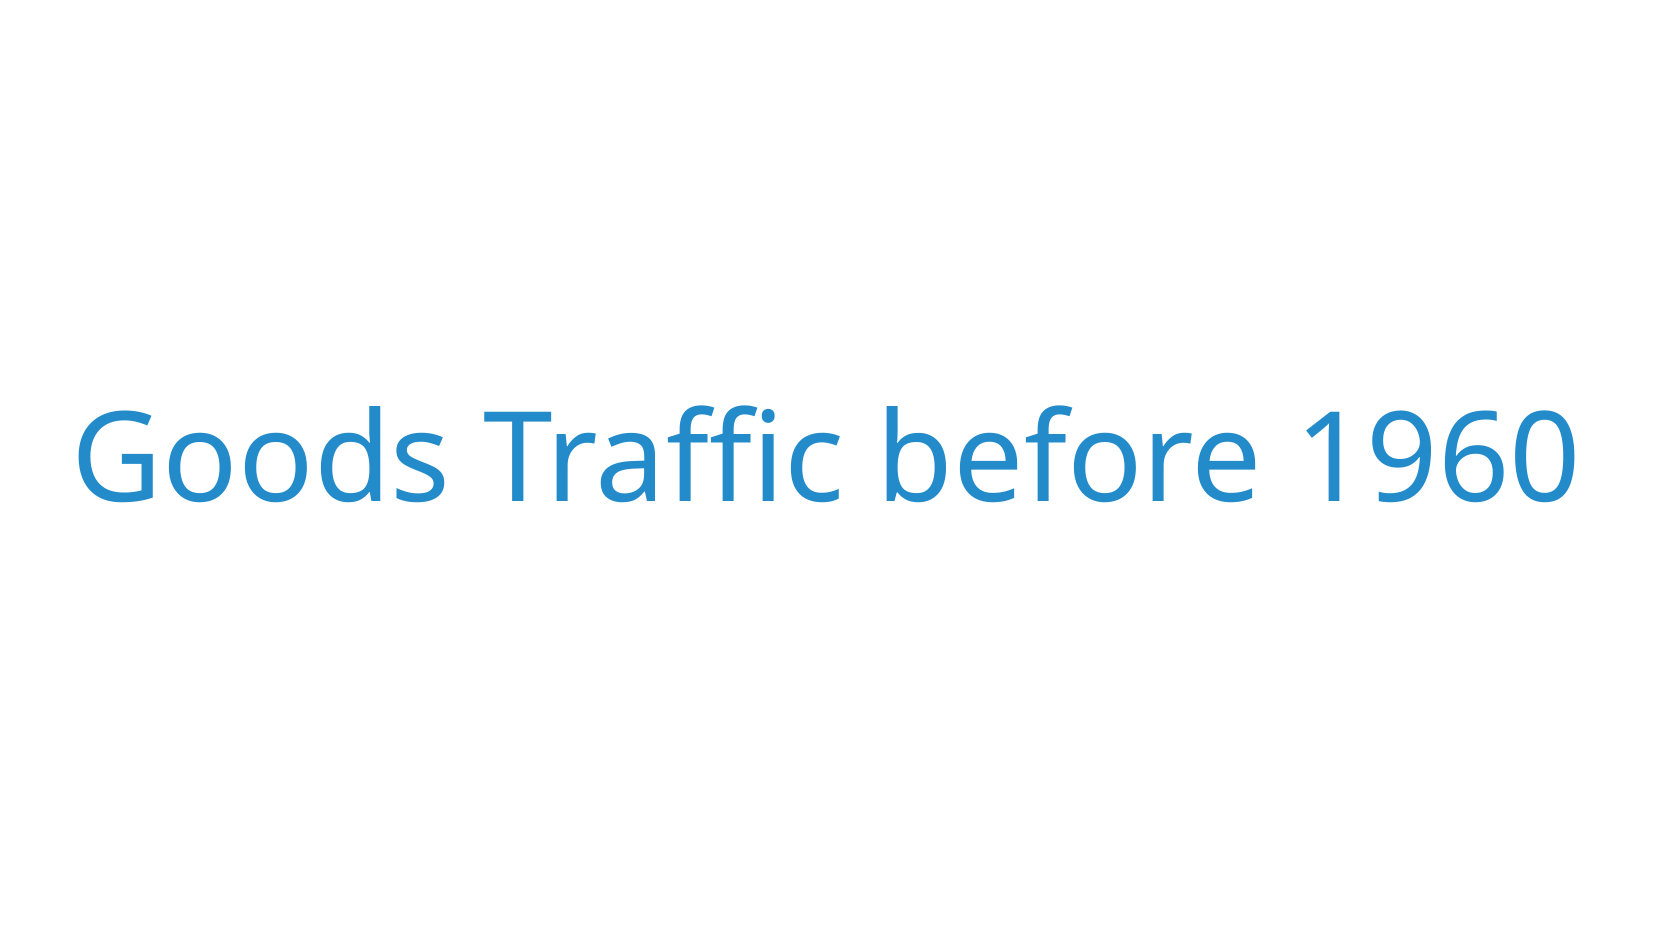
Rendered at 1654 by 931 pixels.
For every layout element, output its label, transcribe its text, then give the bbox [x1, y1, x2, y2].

list Goods Traffic before 1960 [59, 236, 1595, 768]
